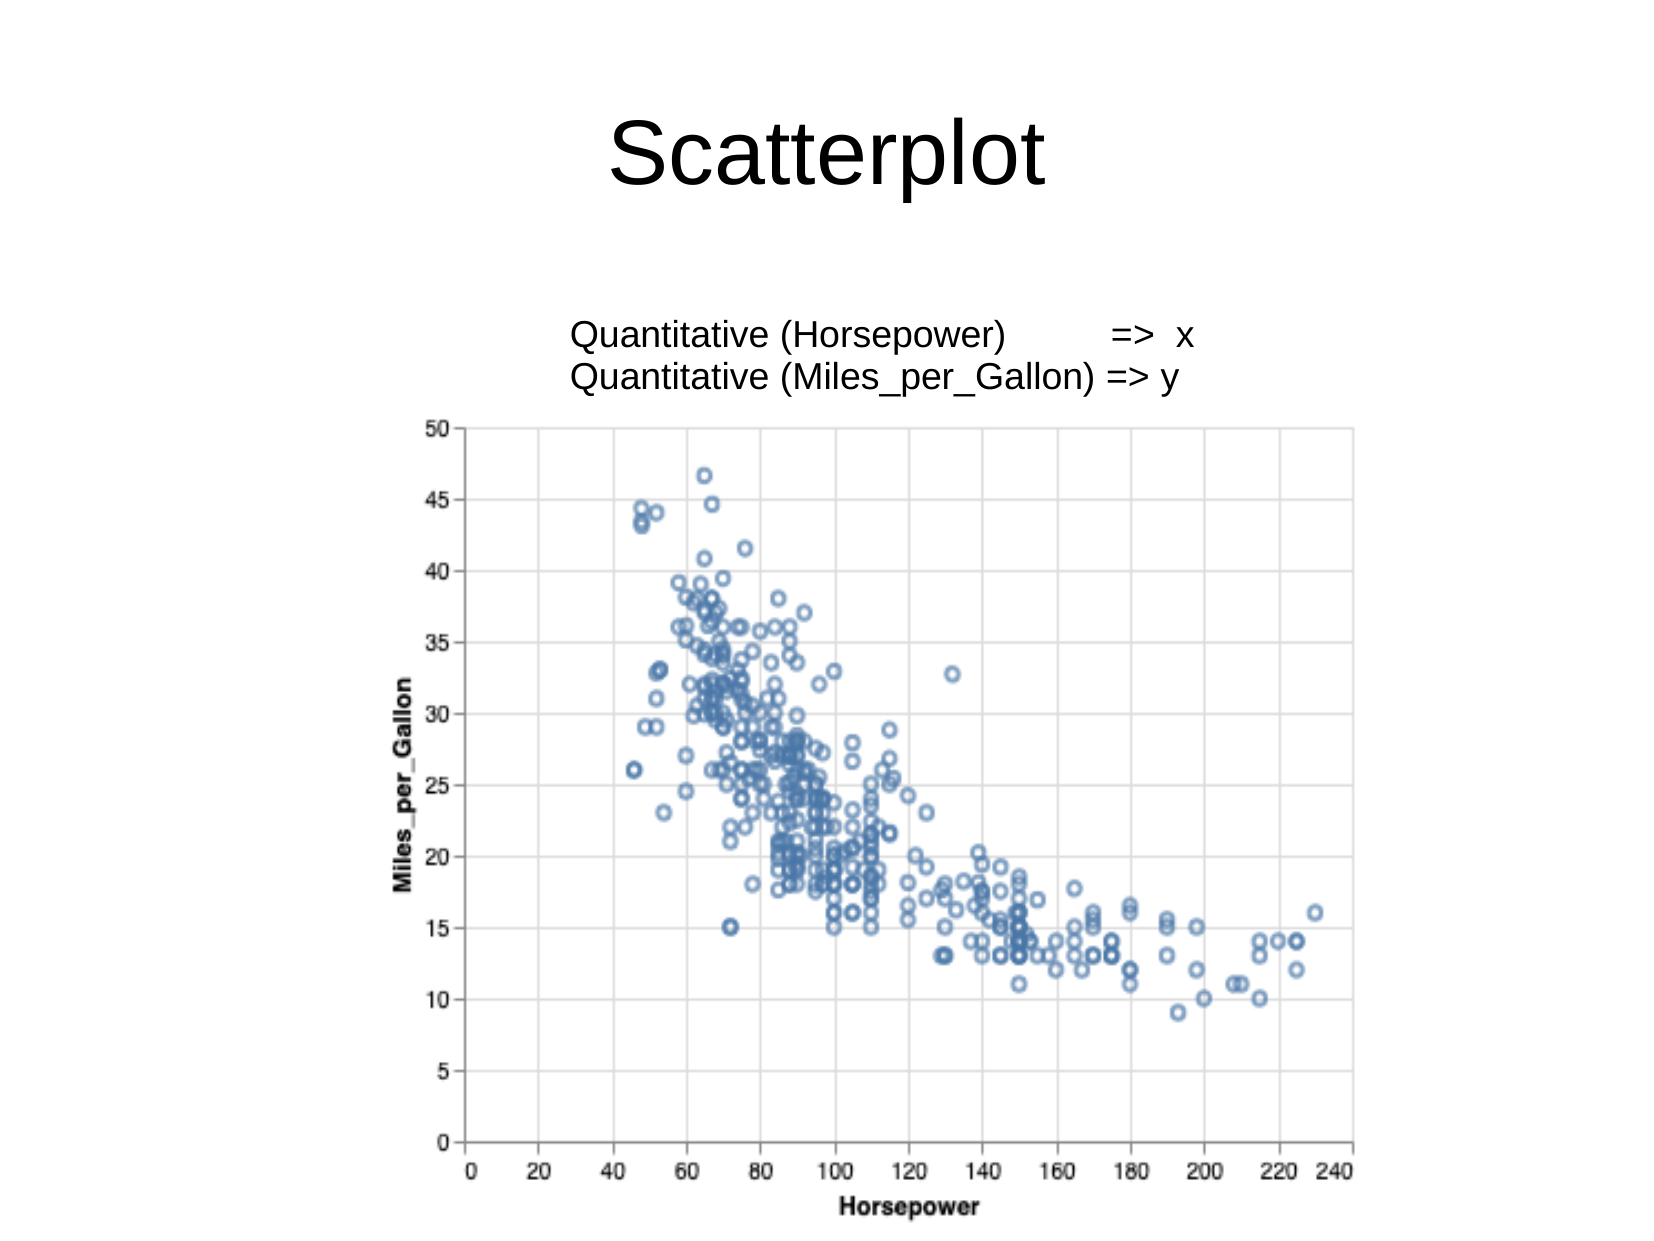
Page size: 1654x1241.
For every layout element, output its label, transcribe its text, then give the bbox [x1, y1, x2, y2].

picture [378, 404, 1366, 1231]
title Scatterplot [82, 49, 1571, 257]
text_box Quantitative (Horsepower) => x Quantitative (Miles_per_Gallon) => y [555, 306, 1210, 406]
